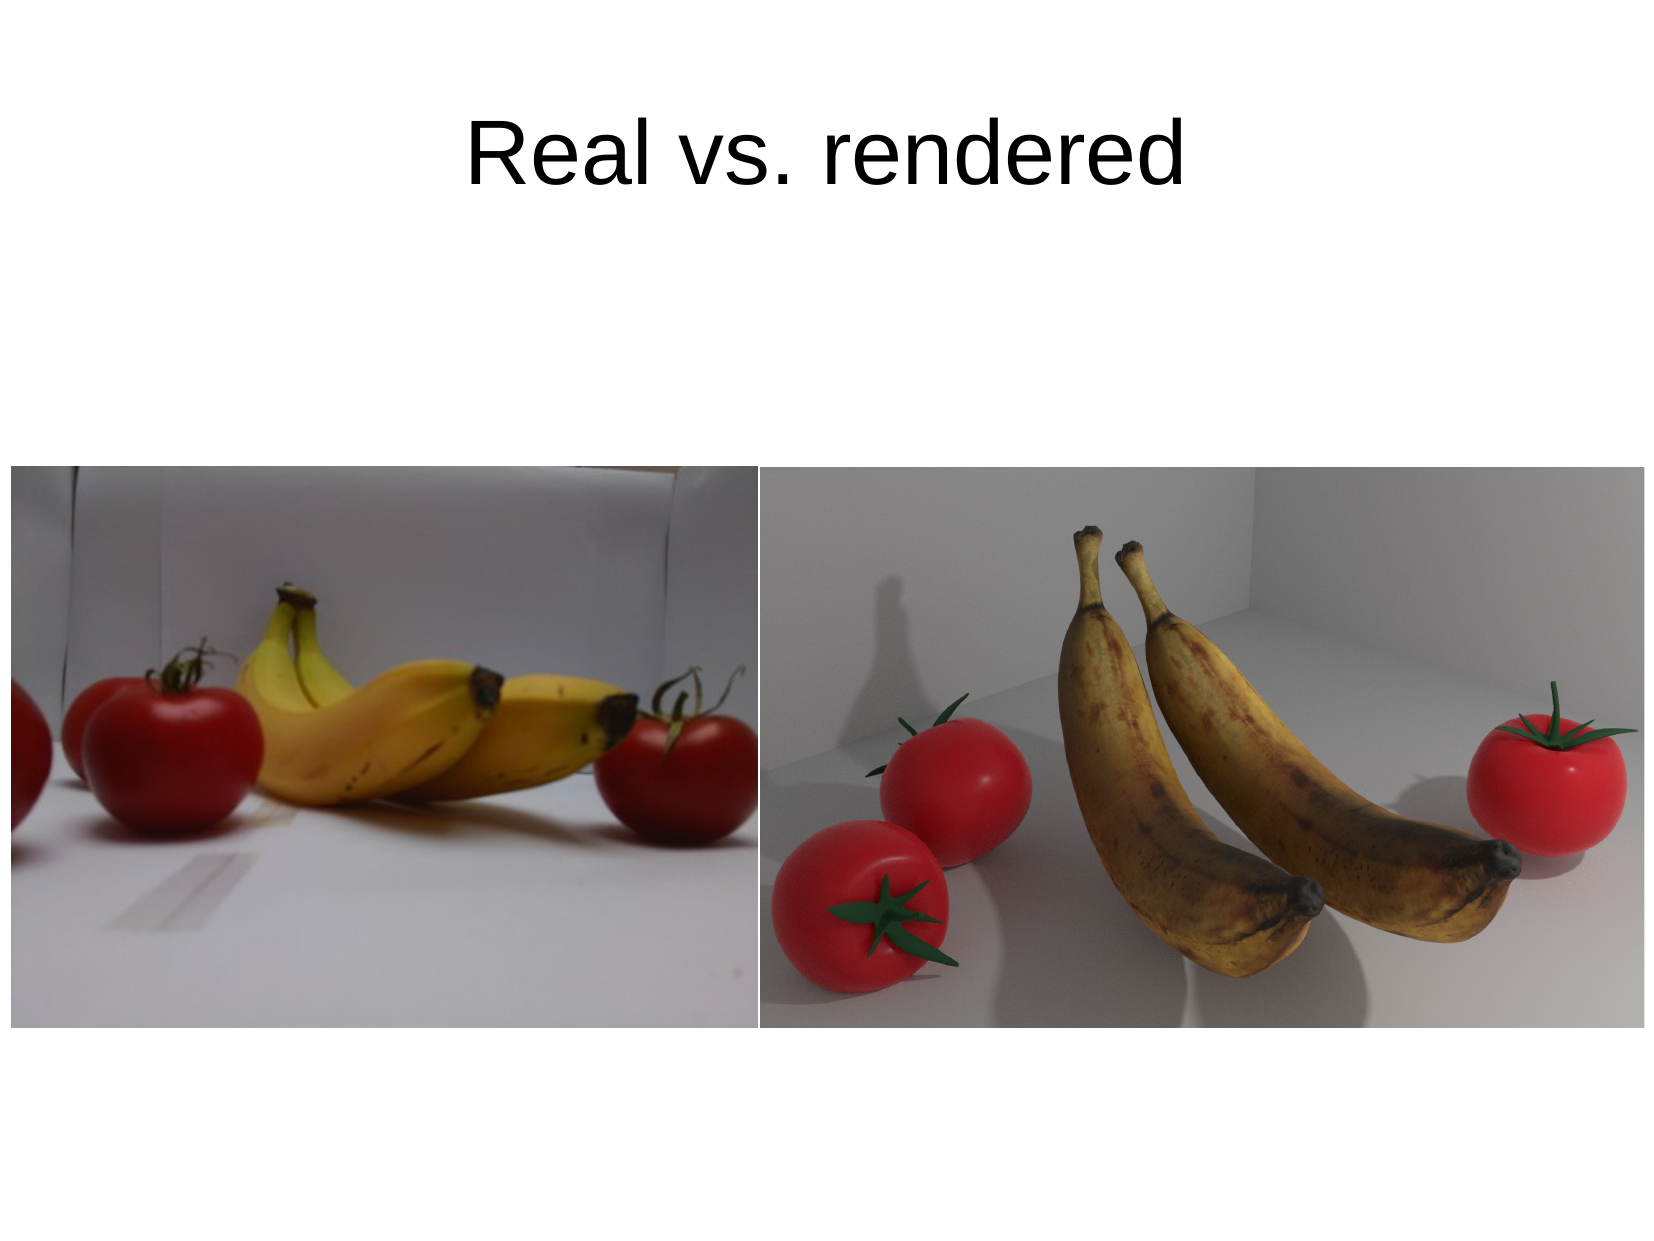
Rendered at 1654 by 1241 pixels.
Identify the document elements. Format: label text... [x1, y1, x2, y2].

title Real vs. rendered [82, 49, 1571, 257]
picture [11, 466, 758, 1028]
picture [760, 467, 1645, 1028]
